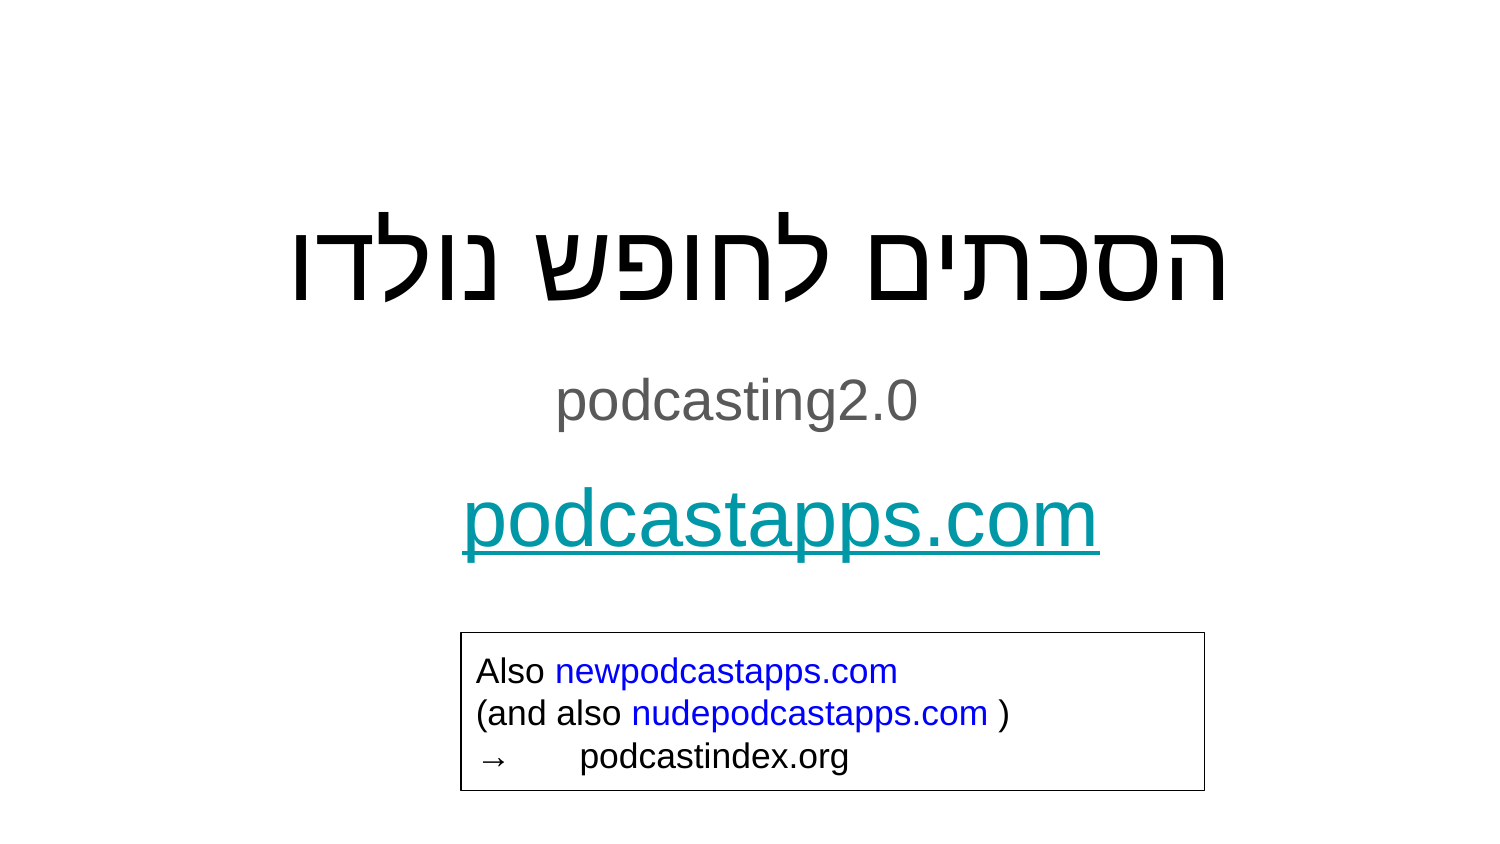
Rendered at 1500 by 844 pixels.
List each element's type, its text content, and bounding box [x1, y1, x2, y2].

text_box Also newpodcastapps.com (and also nudepodcastapps.com ) → podcastindex.org [460, 632, 1205, 791]
text_box podcastapps.com [161, 449, 1401, 578]
title הסכתים לחופש נולדו [51, 122, 1470, 338]
subtitle podcasting2.0 [38, 347, 1437, 478]
